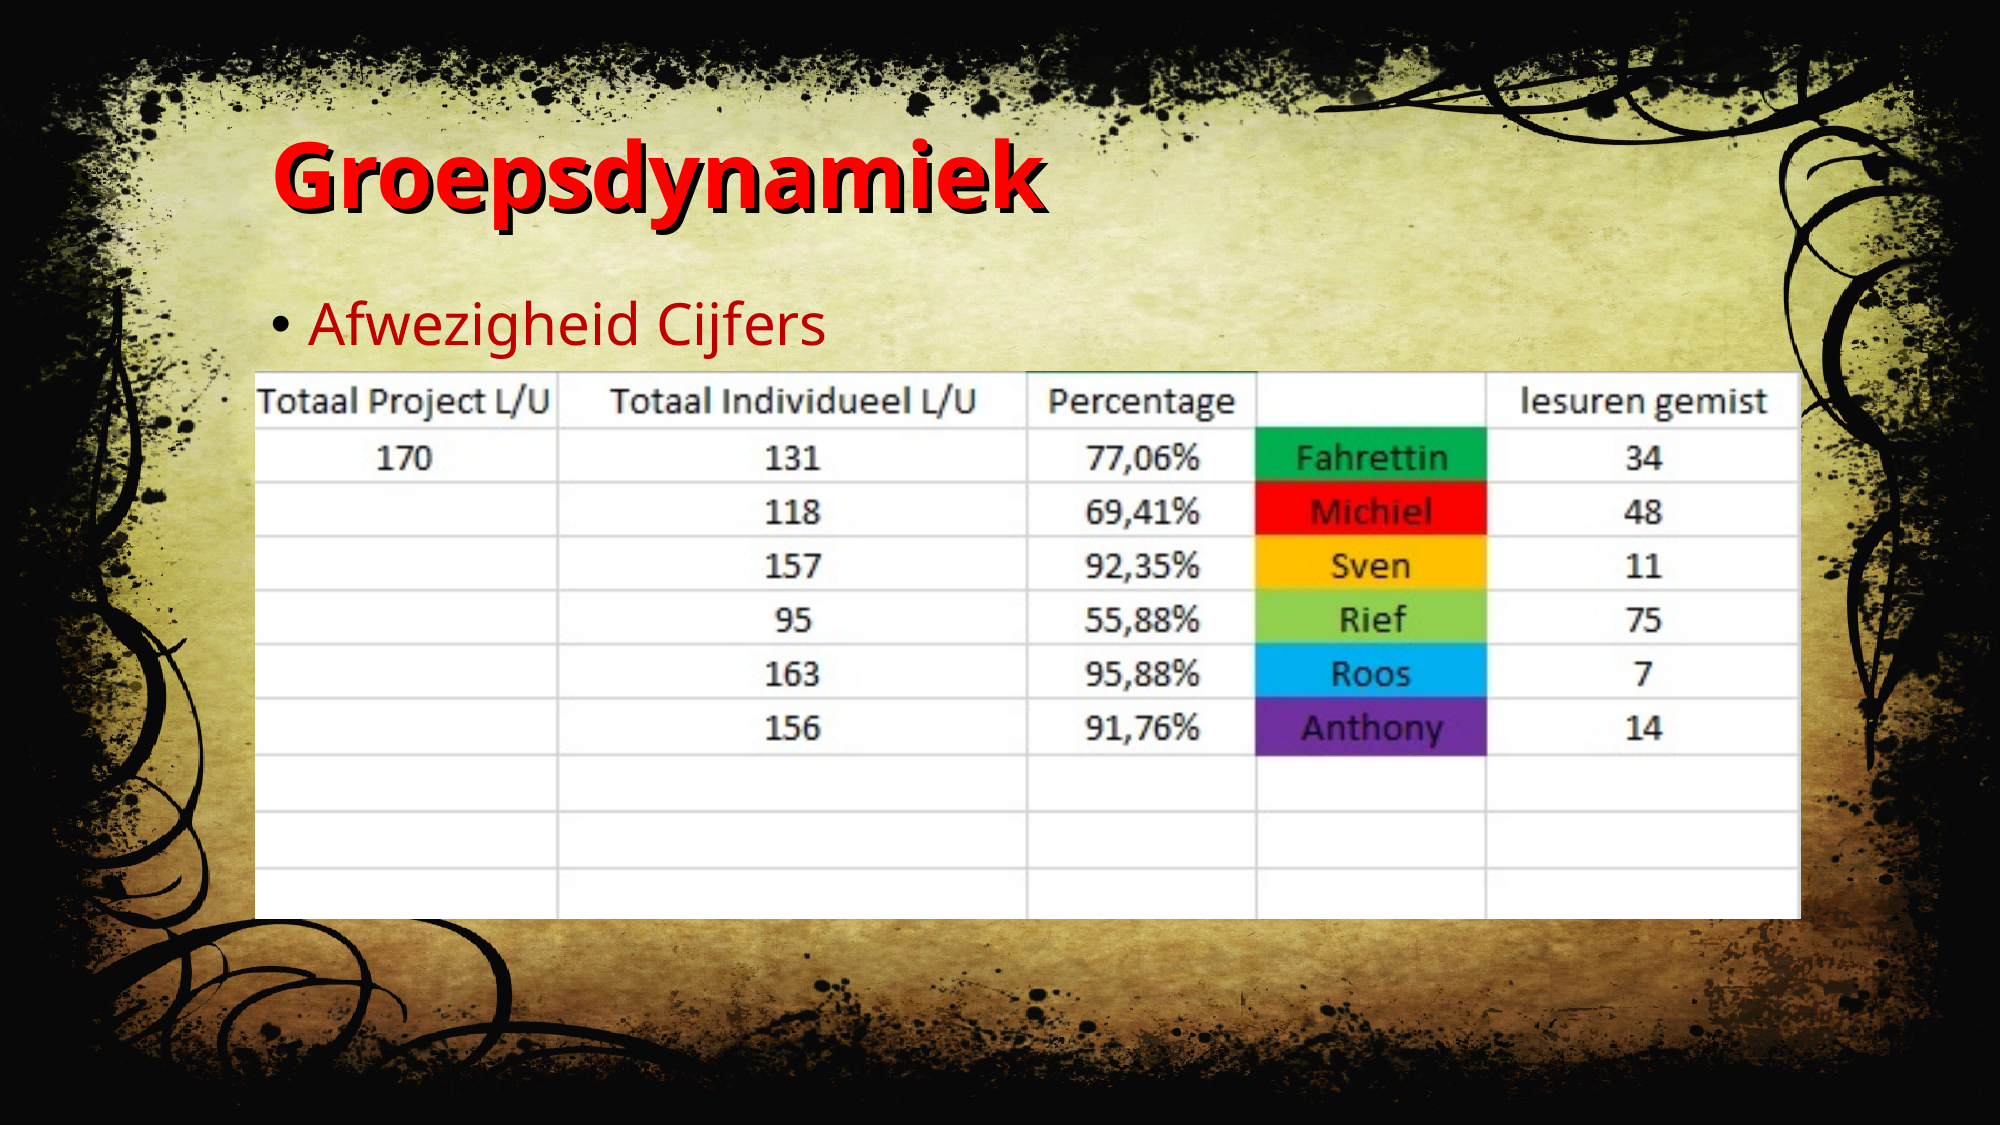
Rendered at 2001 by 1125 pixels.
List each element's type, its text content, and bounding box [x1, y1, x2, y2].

list Afwezigheid Cijfers [255, 288, 1981, 1002]
picture [255, 371, 1801, 919]
title Groepsdynamiek [255, 70, 1981, 288]
